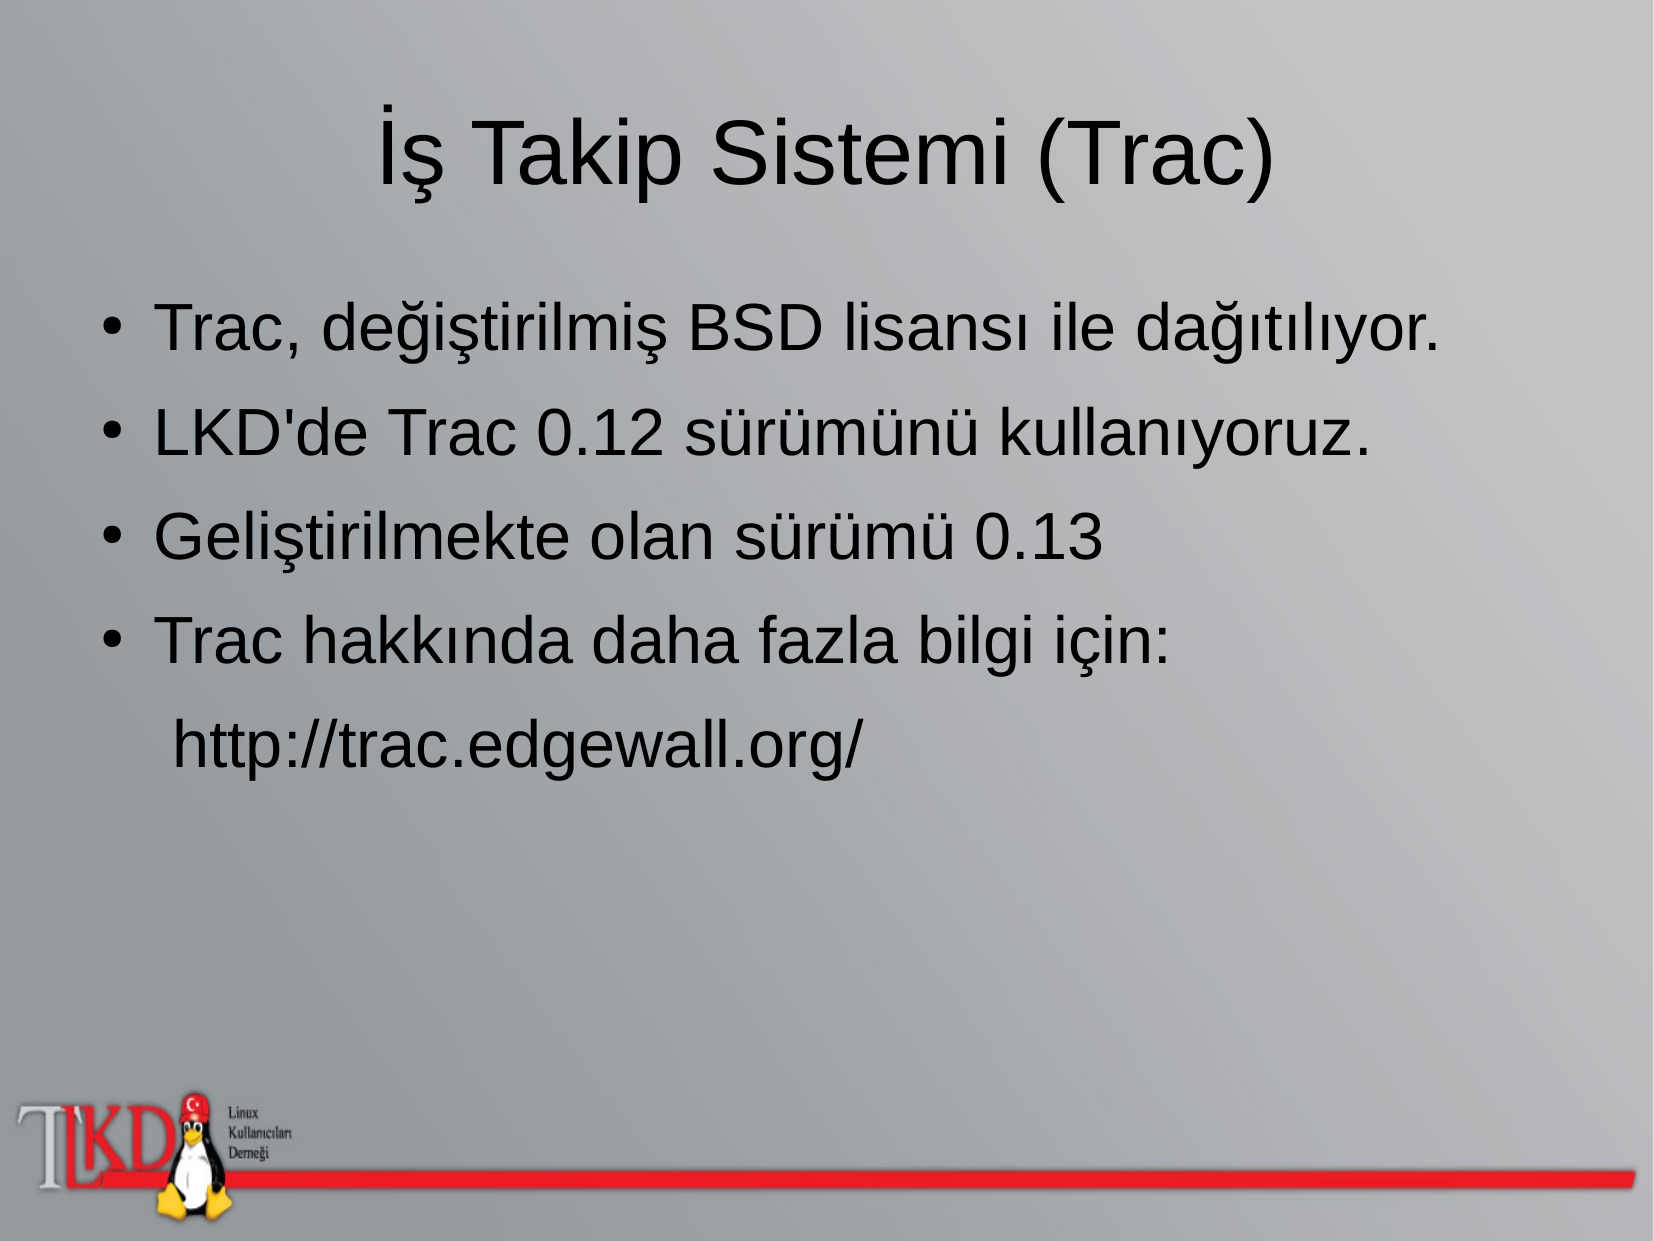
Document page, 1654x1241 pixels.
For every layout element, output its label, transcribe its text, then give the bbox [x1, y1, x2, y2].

list Trac, değiştirilmiş BSD lisansı ile dağıtılıyor. LKD'de Trac 0.12 sürümünü kullanıyoruz. Geliştirilmekte olan sürümü 0.13 Trac hakkında daha fazla bilgi için: http://trac.edgewall.org/ [82, 290, 1571, 1109]
title İş Takip Sistemi (Trac) [82, 49, 1571, 257]
picture [0, 0, 1654, 1241]
